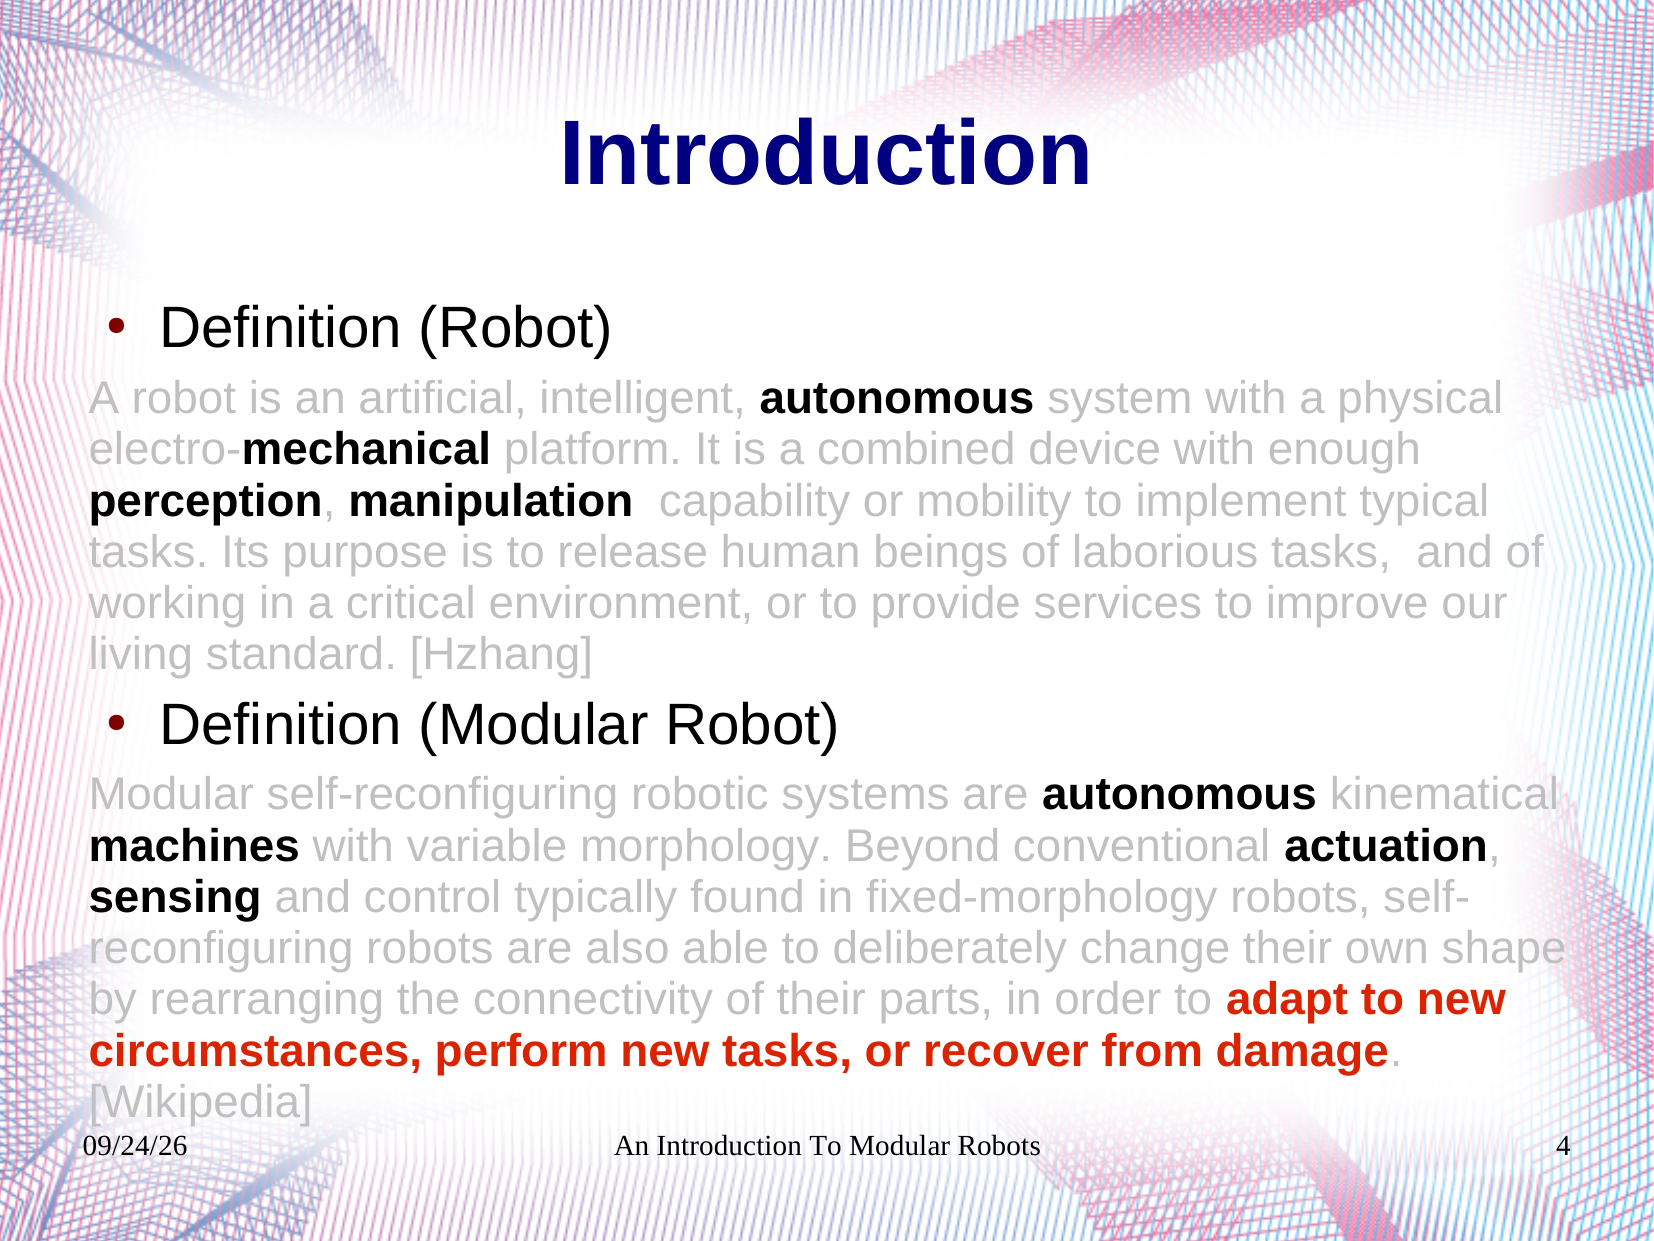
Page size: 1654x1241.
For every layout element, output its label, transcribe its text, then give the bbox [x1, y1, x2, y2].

picture [0, 0, 1654, 1241]
title Introduction [82, 49, 1571, 257]
list Definition (Robot) A robot is an artificial, intelligent, autonomous system with a physical electro-mechanical platform. It is a combined device with enough perception, manipulation capability or mobility to implement typical tasks. Its purpose is to release human beings of laborious tasks, and of working in a critical environment, or to provide services to improve our living standard. [Hzhang] Definition (Modular Robot) Modular self-reconfiguring robotic systems are autonomous kinematical machines with variable morphology. Beyond conventional actuation, sensing and control typically found in fixed-morphology robots, self-reconfiguring robots are also able to deliberately change their own shape by rearranging the connectivity of their parts, in order to adapt to new circumstances, perform new tasks, or recover from damage.[Wikipedia] [88, 295, 1577, 1128]
